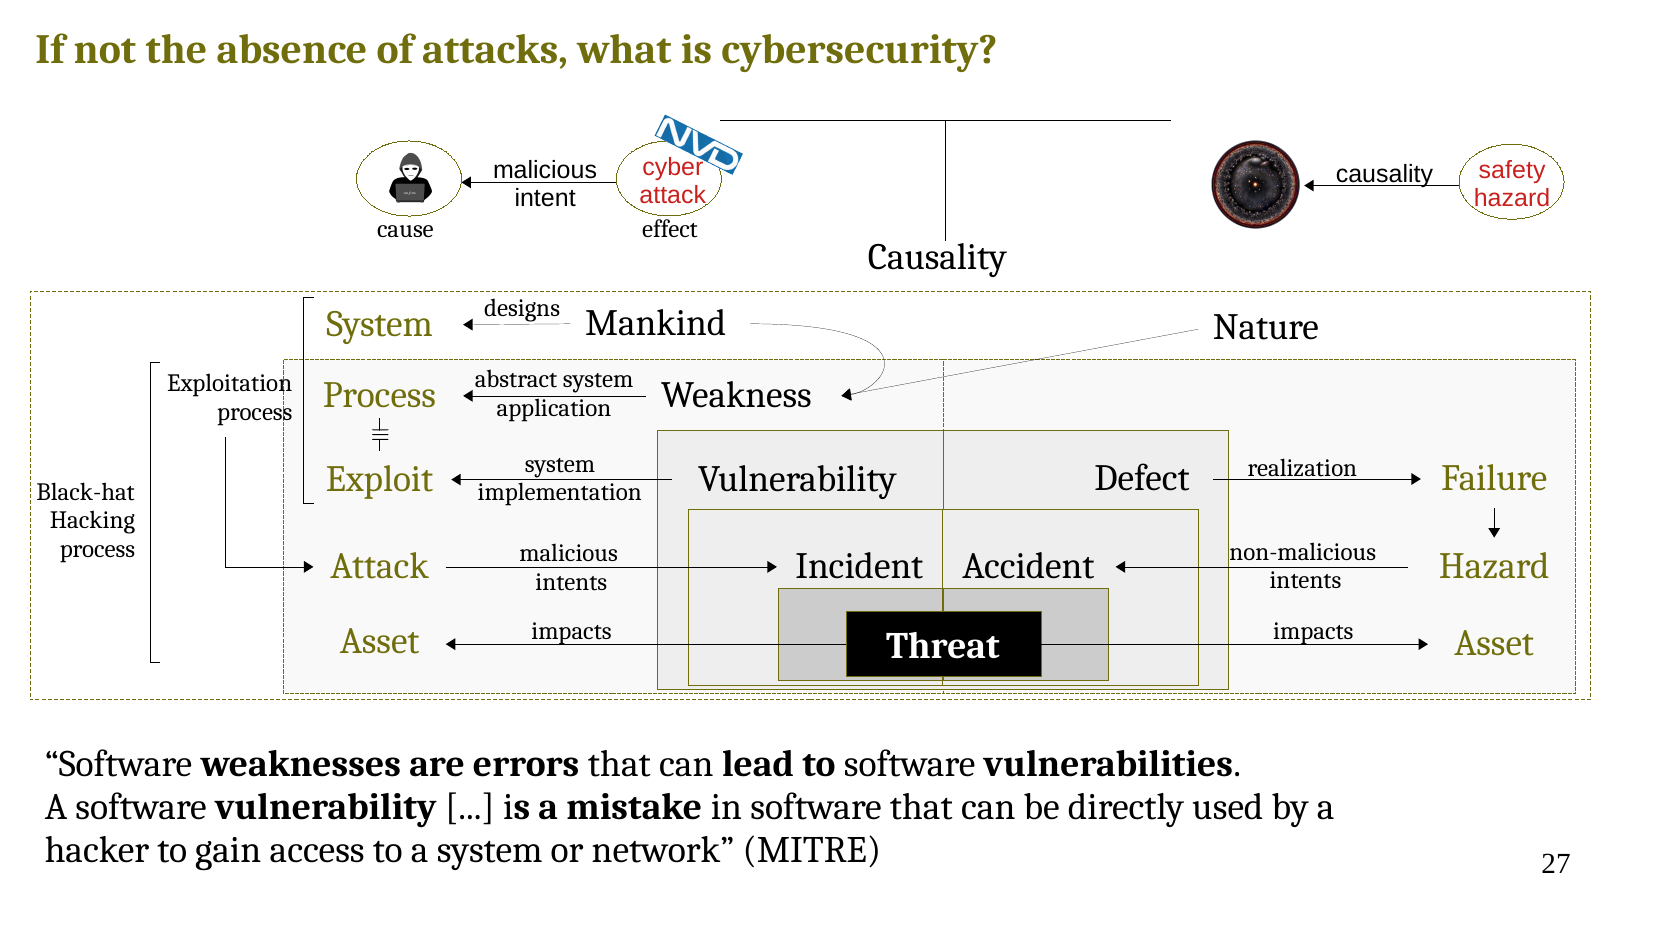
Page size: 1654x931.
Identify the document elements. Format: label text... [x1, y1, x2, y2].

text_box Mankind [570, 294, 751, 354]
text_box impacts [506, 609, 637, 655]
text_box System [296, 295, 464, 354]
text_box Process [308, 366, 464, 426]
text_box malicious intents [484, 531, 657, 567]
picture [1210, 139, 1301, 230]
text_box causality [1321, 152, 1449, 195]
text_box Nature [1198, 298, 1349, 360]
text_box cause [362, 207, 458, 252]
text_box designs [447, 286, 598, 331]
text_box Vulnerability [671, 450, 912, 509]
text_box safety hazard [1459, 148, 1566, 220]
text_box [30, 291, 447, 470]
text_box Attack [313, 537, 446, 597]
text_box malicious intent [478, 148, 613, 220]
text_box Defect [1079, 449, 1214, 509]
text_box Incident [776, 537, 941, 597]
text_box Weakness [697, 366, 842, 426]
text_box Accident [941, 537, 1116, 597]
text_box Exploit [307, 450, 452, 509]
text_box Threat [855, 617, 1031, 677]
text_box Failure [1420, 449, 1568, 509]
text_box Exploitation process [142, 362, 150, 438]
text_box [304, 426, 379, 503]
text_box cyber attack [624, 145, 722, 216]
text_box impacts [1248, 609, 1379, 655]
text_box effect [627, 216, 722, 252]
text_box abstract system application [411, 357, 697, 431]
picture [654, 114, 743, 175]
picture [384, 150, 434, 208]
text_box “Software weaknesses are errors that can lead to software vulnerabilities. A software vulnerability [...] is a mistake in software that can be directly used by a hacker to gain access to a system or network” (MITRE) [30, 735, 1366, 926]
text_box non-malicious intents [1208, 530, 1404, 604]
picture [370, 429, 389, 441]
text_box malicious intents [484, 568, 657, 605]
text_box [30, 291, 1591, 700]
text_box Black-hat Hacking process [0, 470, 151, 573]
text_box realization [1197, 446, 1408, 491]
text_box Causality [853, 228, 1034, 288]
text_box Asset [313, 612, 446, 677]
text_box system implementation [454, 442, 666, 516]
text_box Asset [1428, 614, 1561, 674]
text_box [304, 324, 884, 394]
text_box Hazard [1407, 537, 1581, 597]
text_box Exploitation process [151, 362, 308, 438]
text_box If not the absence of attacks, what is cybersecurity? [20, 18, 1051, 83]
